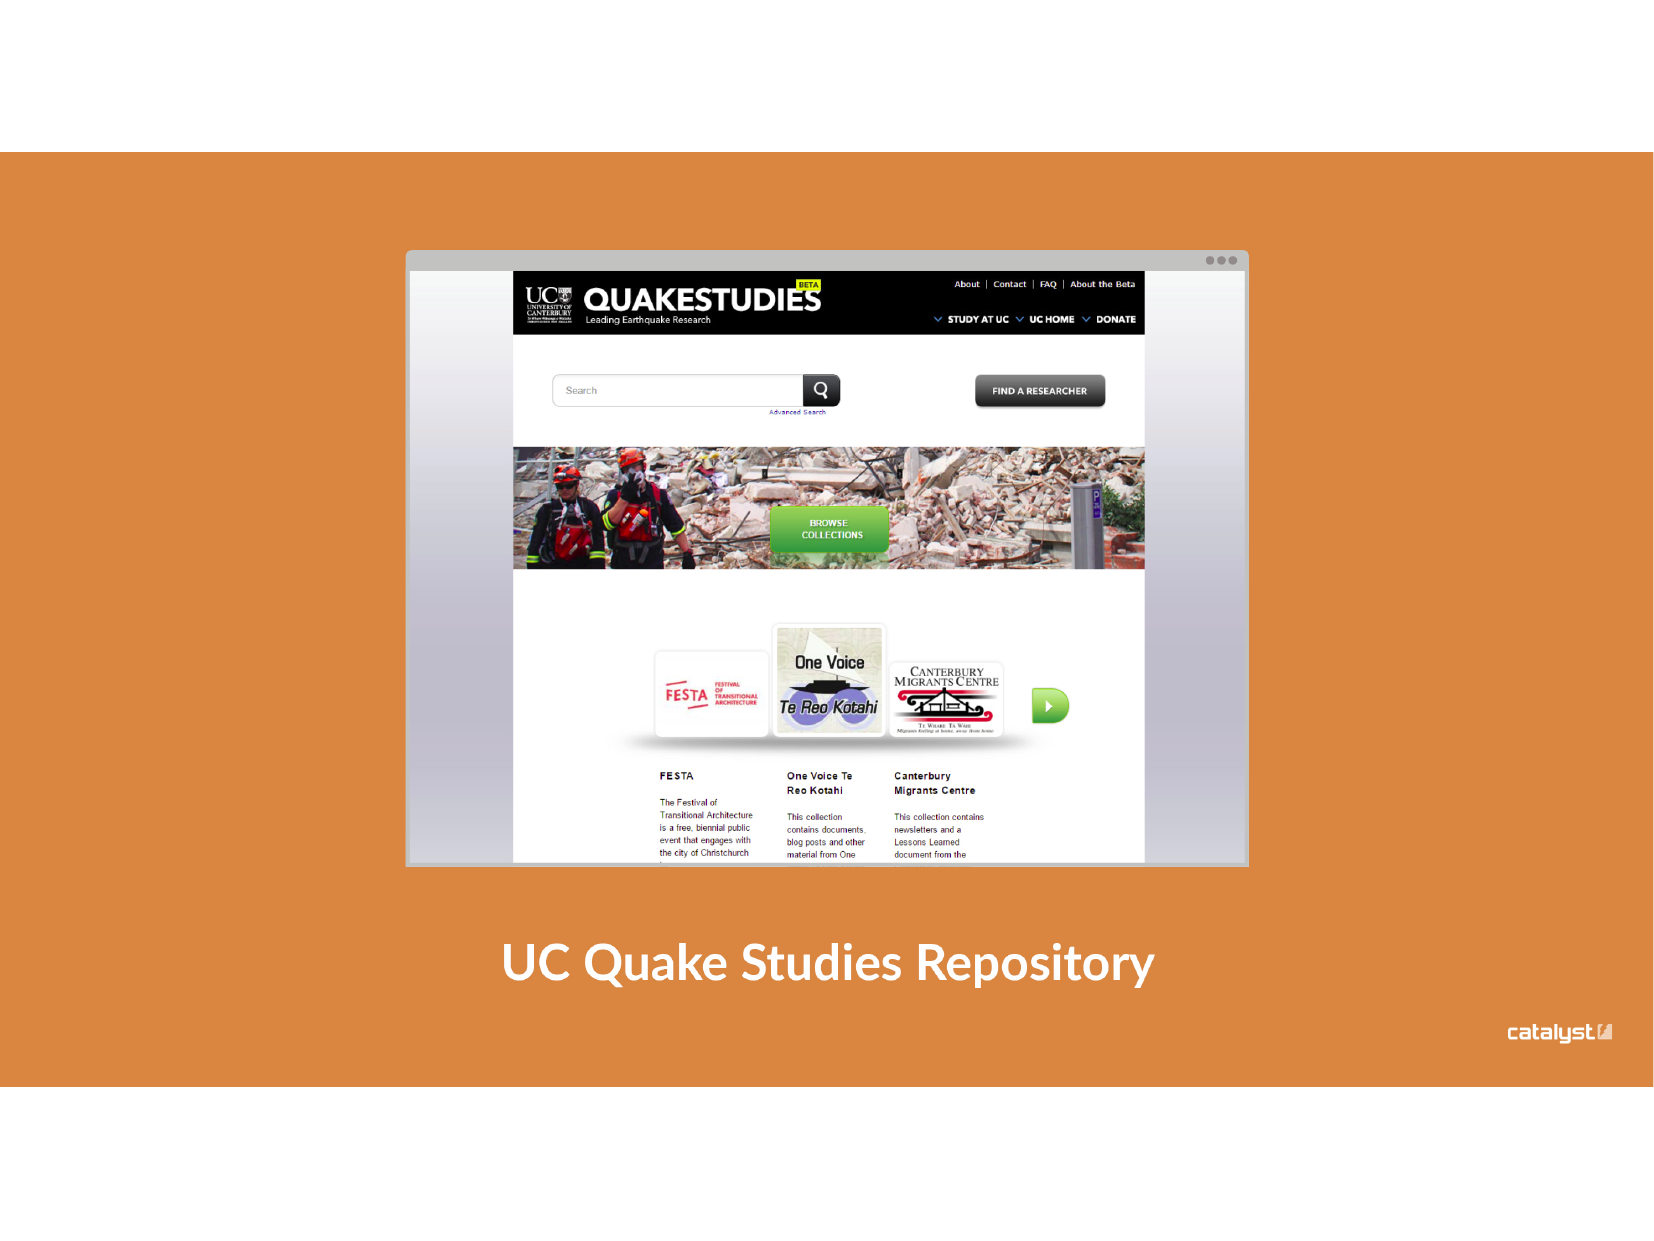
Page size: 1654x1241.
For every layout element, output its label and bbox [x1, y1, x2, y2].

picture [0, 152, 1654, 1087]
